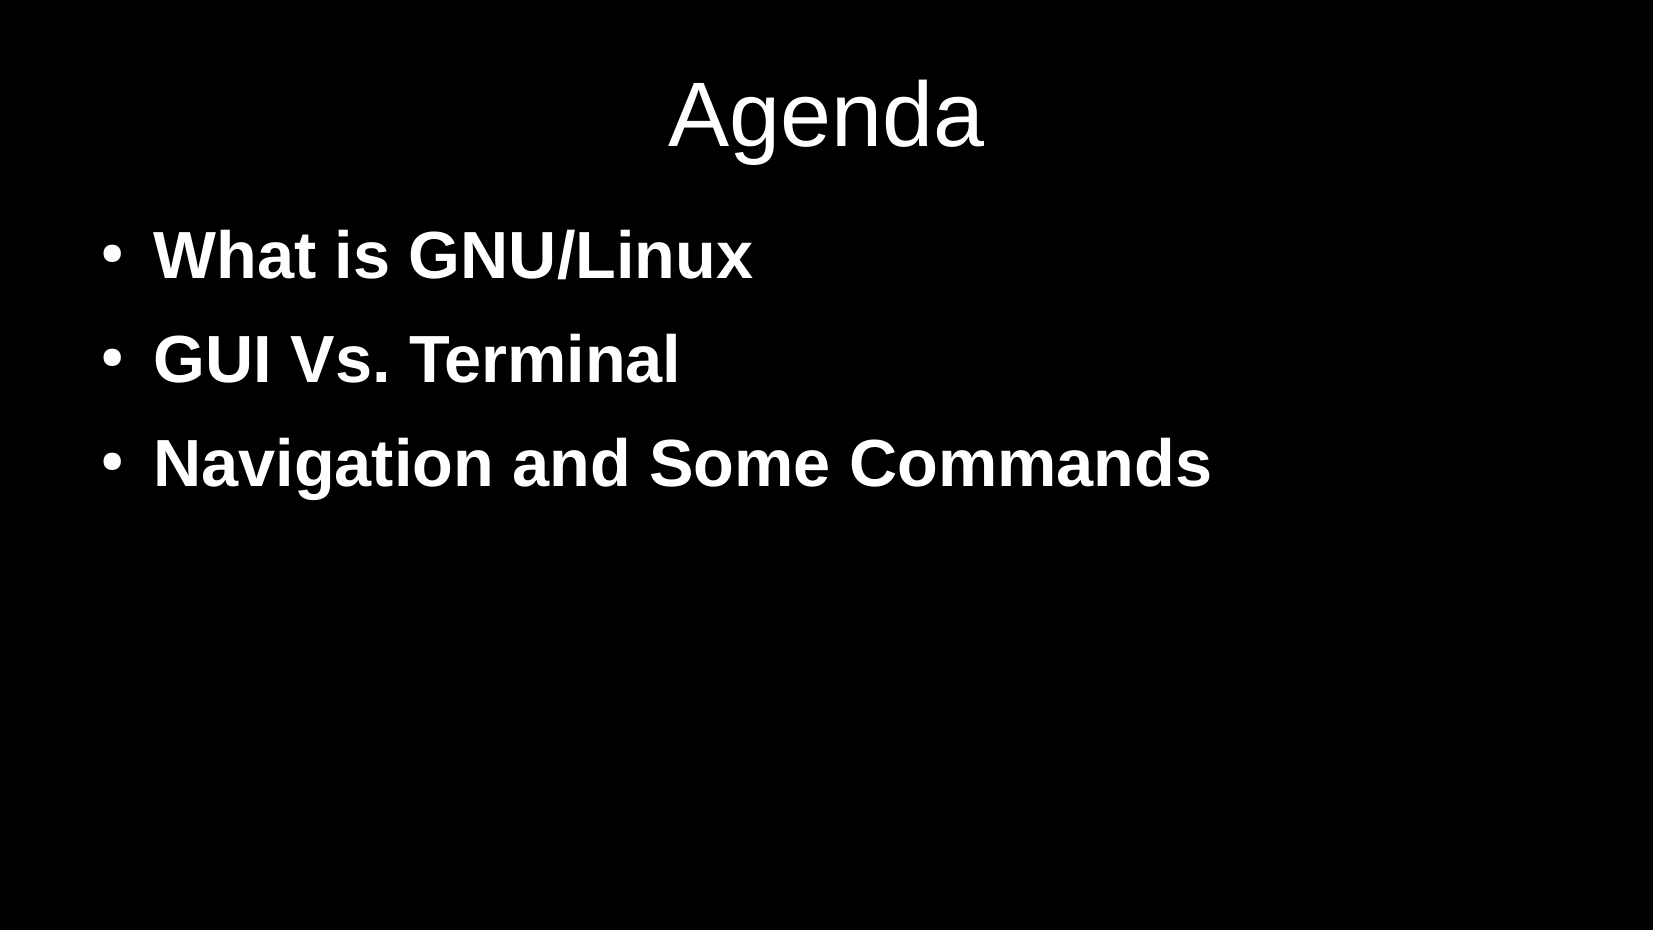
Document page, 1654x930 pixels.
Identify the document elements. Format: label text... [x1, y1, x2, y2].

list What is GNU/Linux GUI Vs. Terminal Navigation and Some Commands [82, 217, 1571, 757]
title Agenda [82, 37, 1571, 193]
